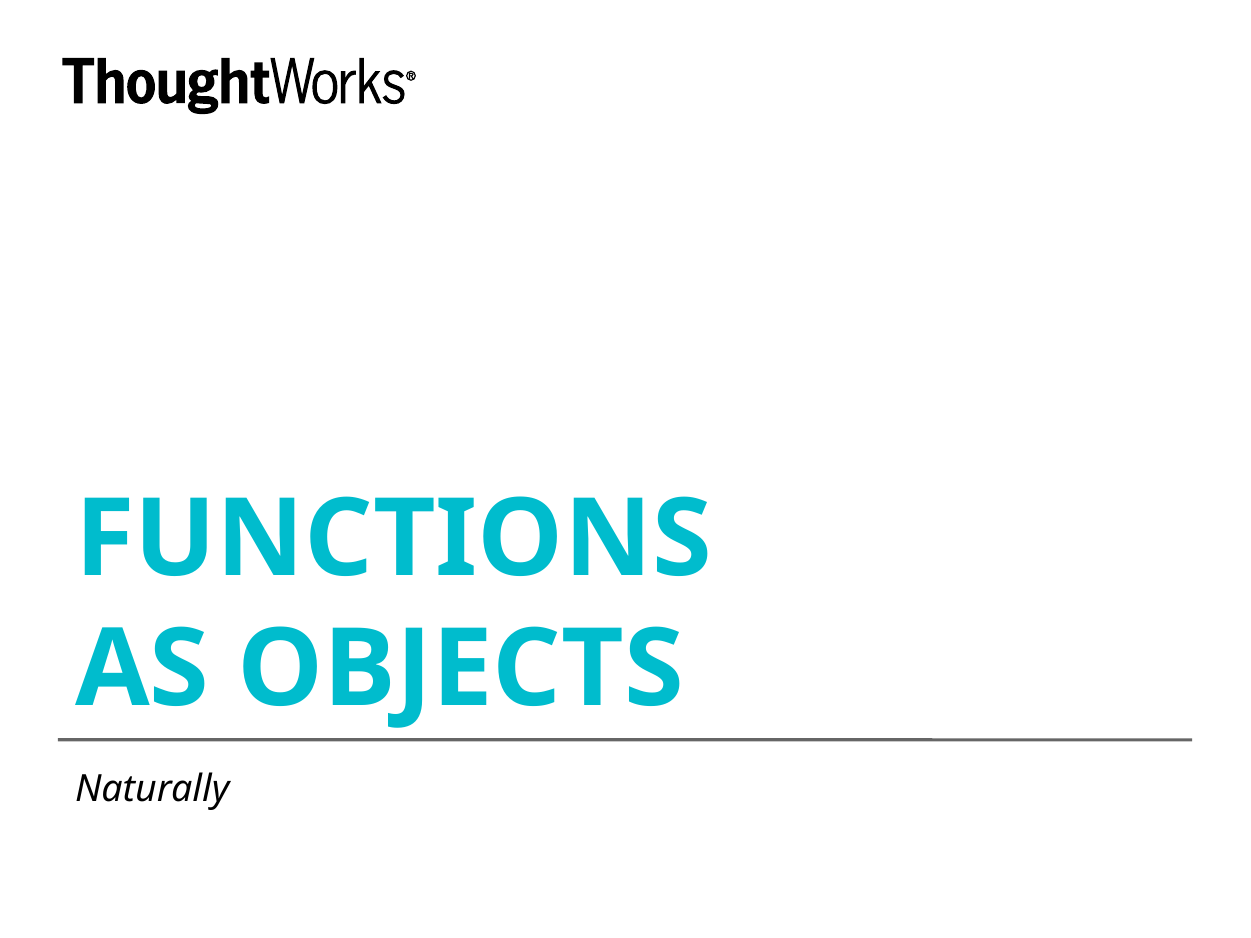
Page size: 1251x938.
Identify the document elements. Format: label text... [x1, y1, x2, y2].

list Naturally [62, 751, 1188, 909]
title FUNCTIONS AS OBJECTS [62, 437, 1188, 740]
